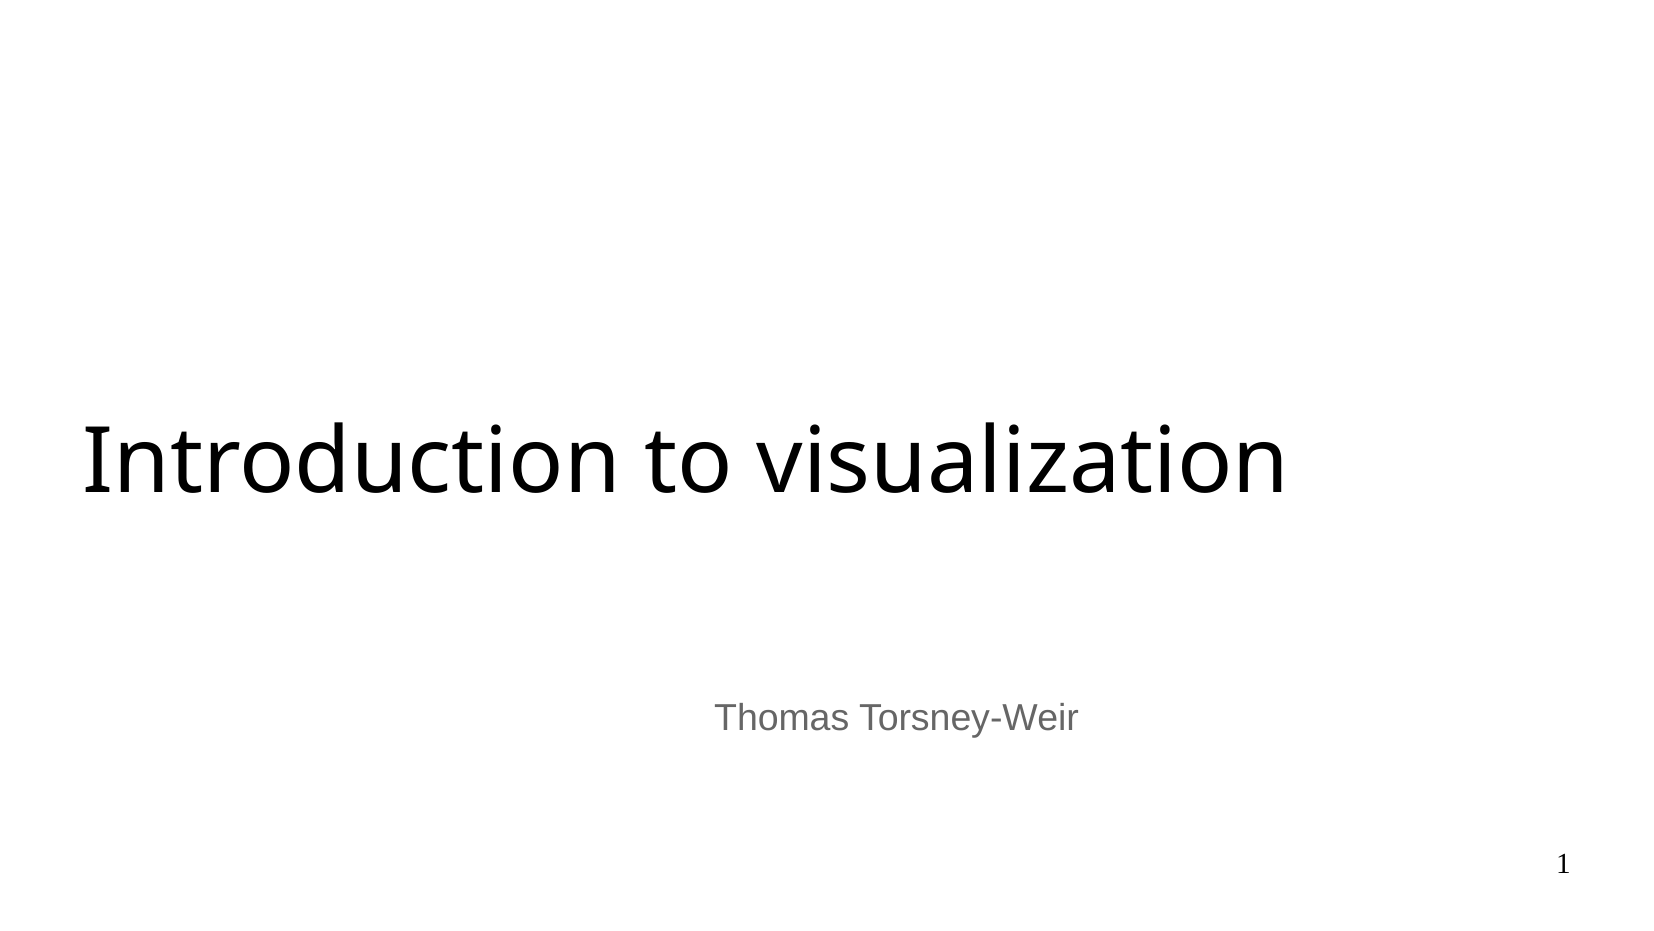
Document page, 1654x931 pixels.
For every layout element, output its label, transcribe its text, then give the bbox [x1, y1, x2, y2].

text_box Thomas Torsney-Weir [699, 689, 1570, 747]
title Introduction to visualization [82, 379, 1571, 535]
